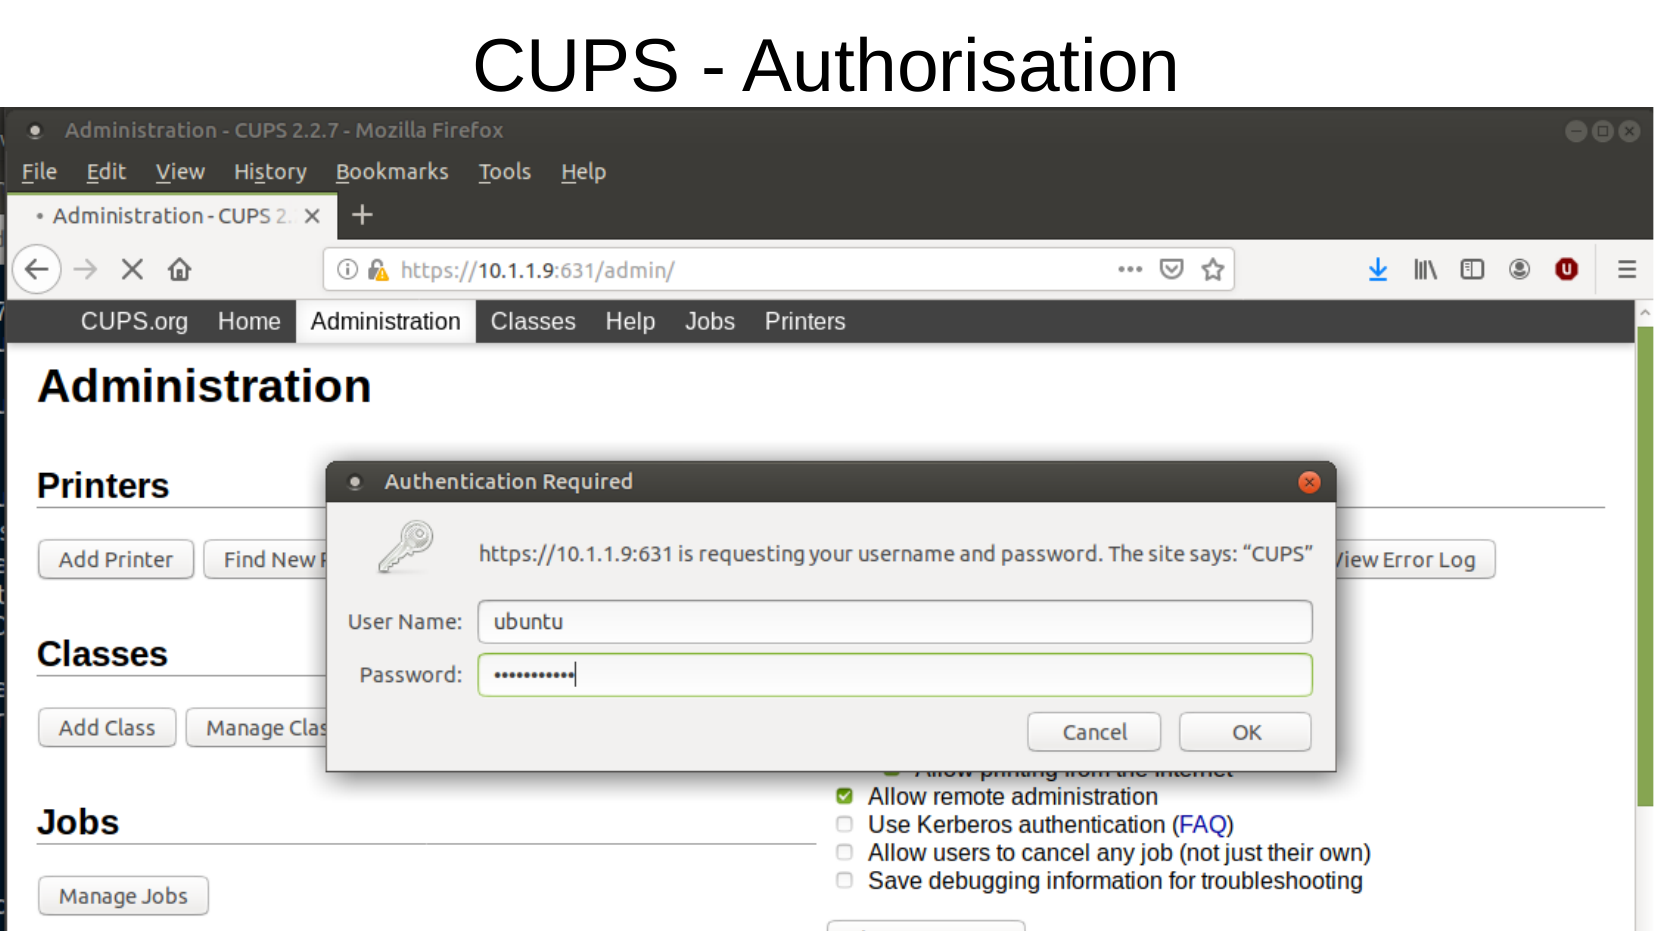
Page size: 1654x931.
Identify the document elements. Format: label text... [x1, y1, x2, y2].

title CUPS - Authorisation [82, 23, 1571, 107]
picture [0, 107, 1654, 931]
